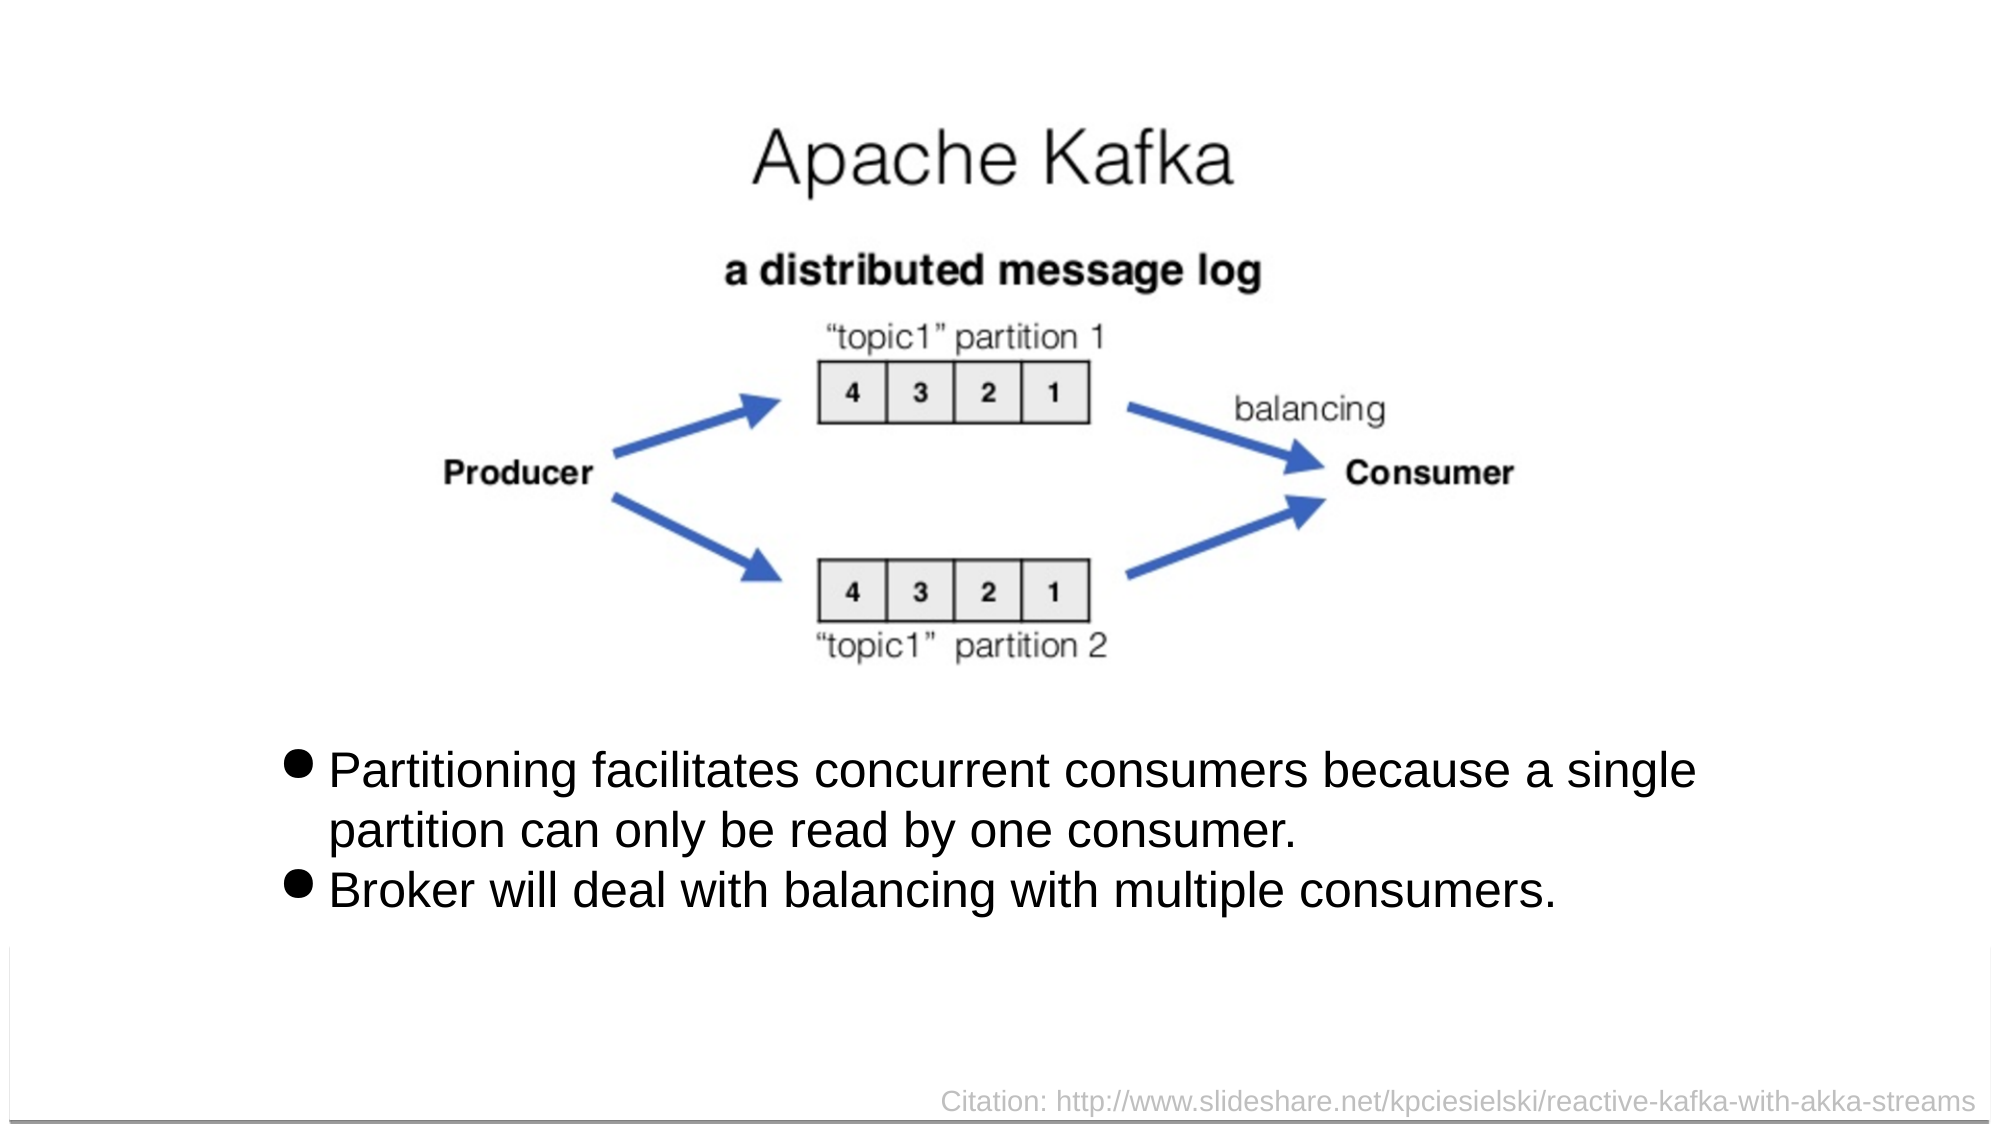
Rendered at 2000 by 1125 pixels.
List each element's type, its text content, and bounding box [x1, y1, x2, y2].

text_box Partitioning facilitates concurrent consumers because a single partition can only be read by one consumer. Broker will deal with balancing with multiple consumers. [213, 729, 1728, 925]
picture [342, 46, 1645, 729]
text_box Citation: http://www.slideshare.net/kpciesielski/reactive-kafka-with-akka-streams [925, 1074, 1993, 1125]
